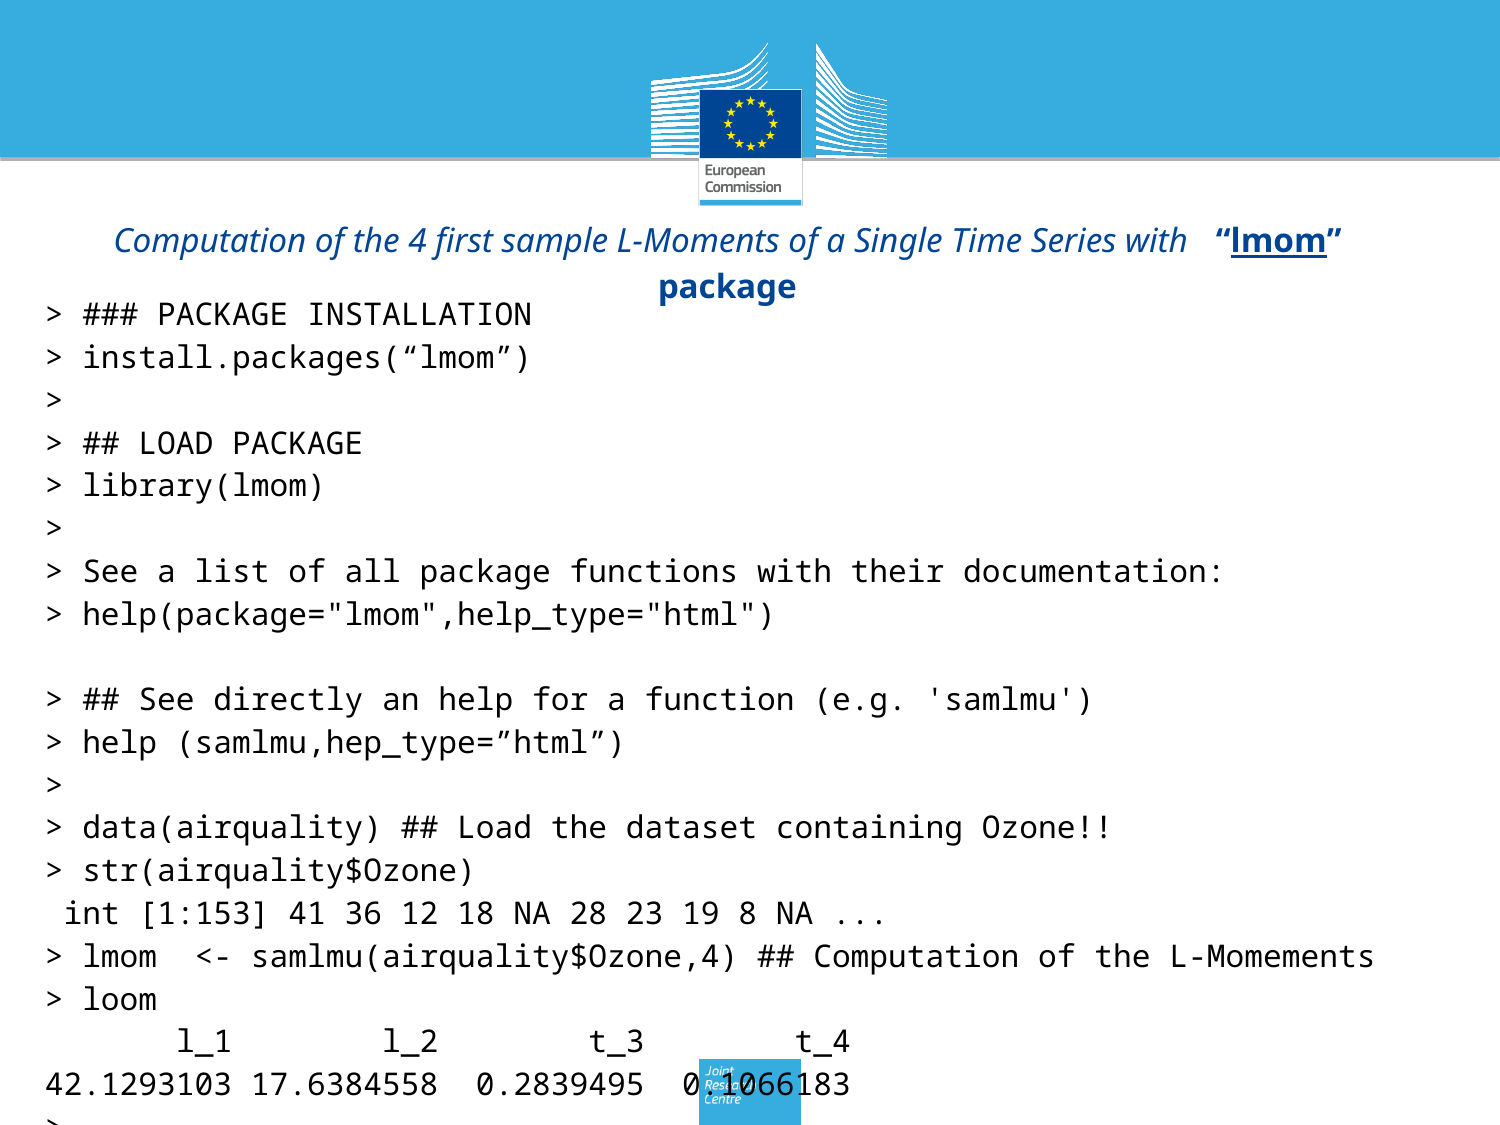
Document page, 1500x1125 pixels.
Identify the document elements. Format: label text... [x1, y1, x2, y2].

text_box Computation of the 4 first sample L-Moments of a Single Time Series with “lmom” package [30, 210, 1426, 326]
text_box > ### PACKAGE INSTALLATION > install.packages(“lmom”) > > ## LOAD PACKAGE > library(lmom) > > See a list of all package functions with their documentation: > help(package="lmom",help_type="html") > ## See directly an help for a function (e.g. 'samlmu') > help (samlmu,hep_type=”html”) > > data(airquality) ## Load the dataset containing Ozone!! > str(airquality$Ozone) int [1:153] 41 36 12 18 NA 28 23 19 8 NA ... > lmom <- samlmu(airquality$Ozone,4) ## Computation of the L-Momements > loom l_1 l_2 t_3 t_4 42.1293103 17.6384558 0.2839495 0.1066183 > [30, 326, 1396, 1030]
picture [651, 42, 887, 207]
picture [699, 1059, 801, 1125]
